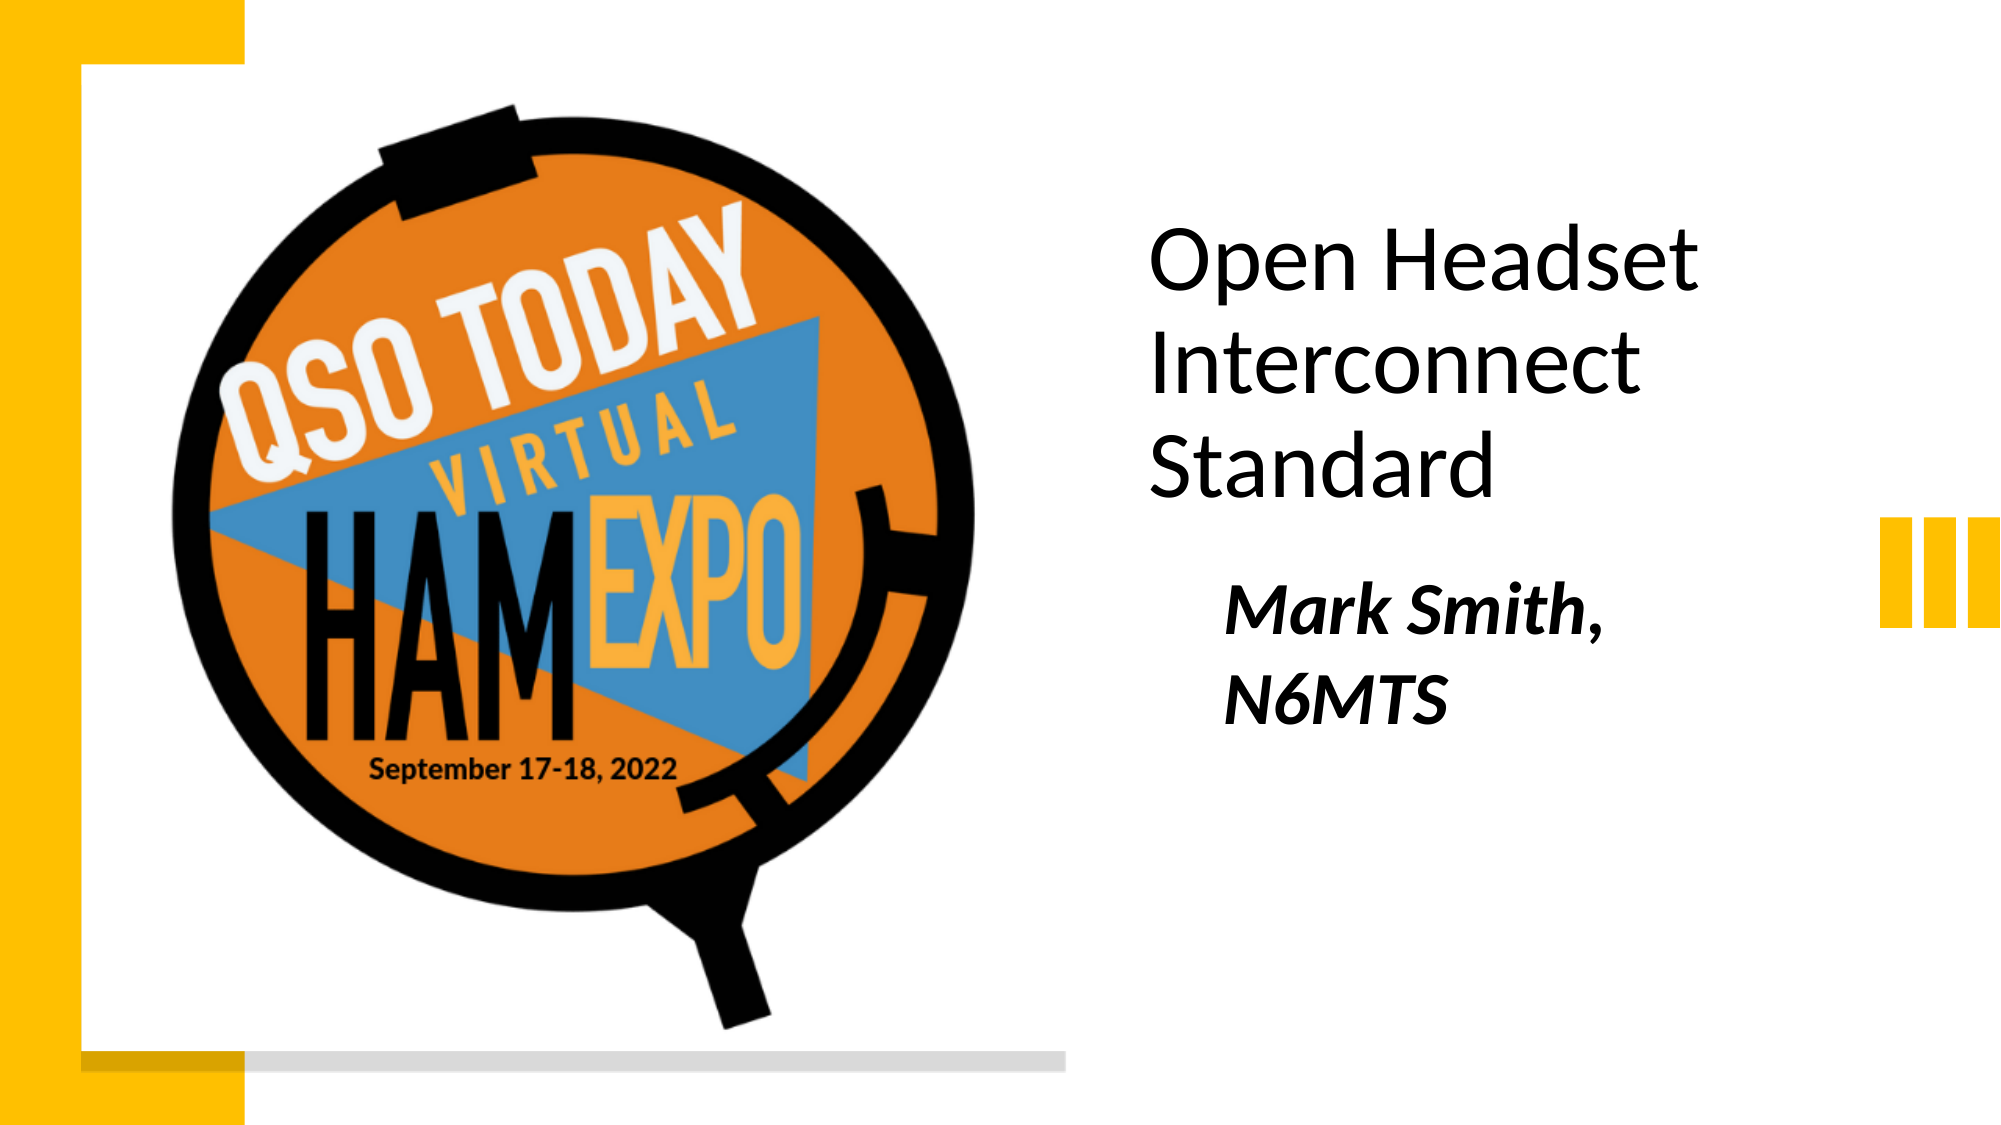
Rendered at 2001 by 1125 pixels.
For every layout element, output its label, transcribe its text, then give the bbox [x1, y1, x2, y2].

text_box Open Headset Interconnect Standard [1134, 135, 1740, 526]
picture [90, 74, 1061, 1044]
text_box [0, 0, 2000, 1125]
text_box Mark Smith, N6MTS [1208, 544, 1785, 755]
